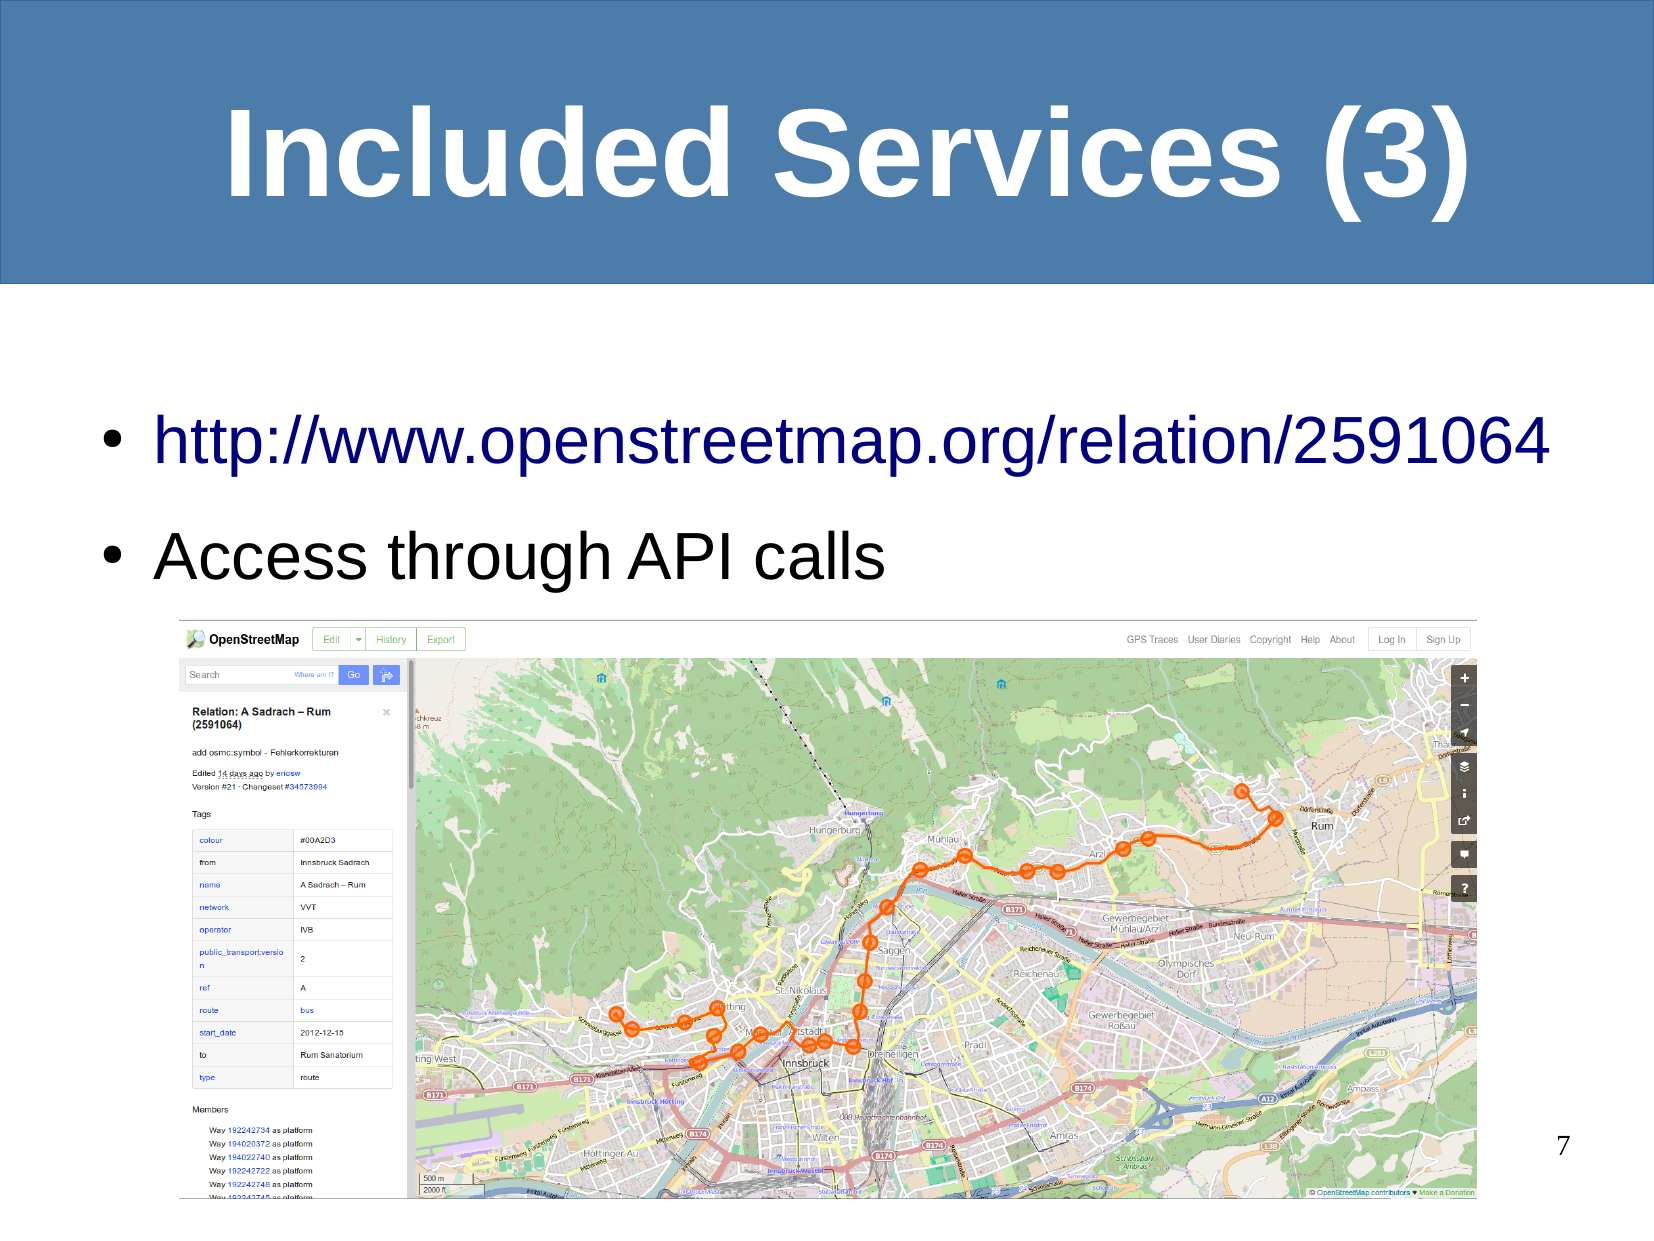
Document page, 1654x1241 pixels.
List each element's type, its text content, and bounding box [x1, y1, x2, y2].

text_box [0, 0, 1654, 284]
list http://www.openstreetmap.org/relation/2591064 Access through API calls [82, 402, 1572, 1123]
title Included Services (3) [82, 49, 1571, 257]
picture [179, 619, 1477, 1199]
